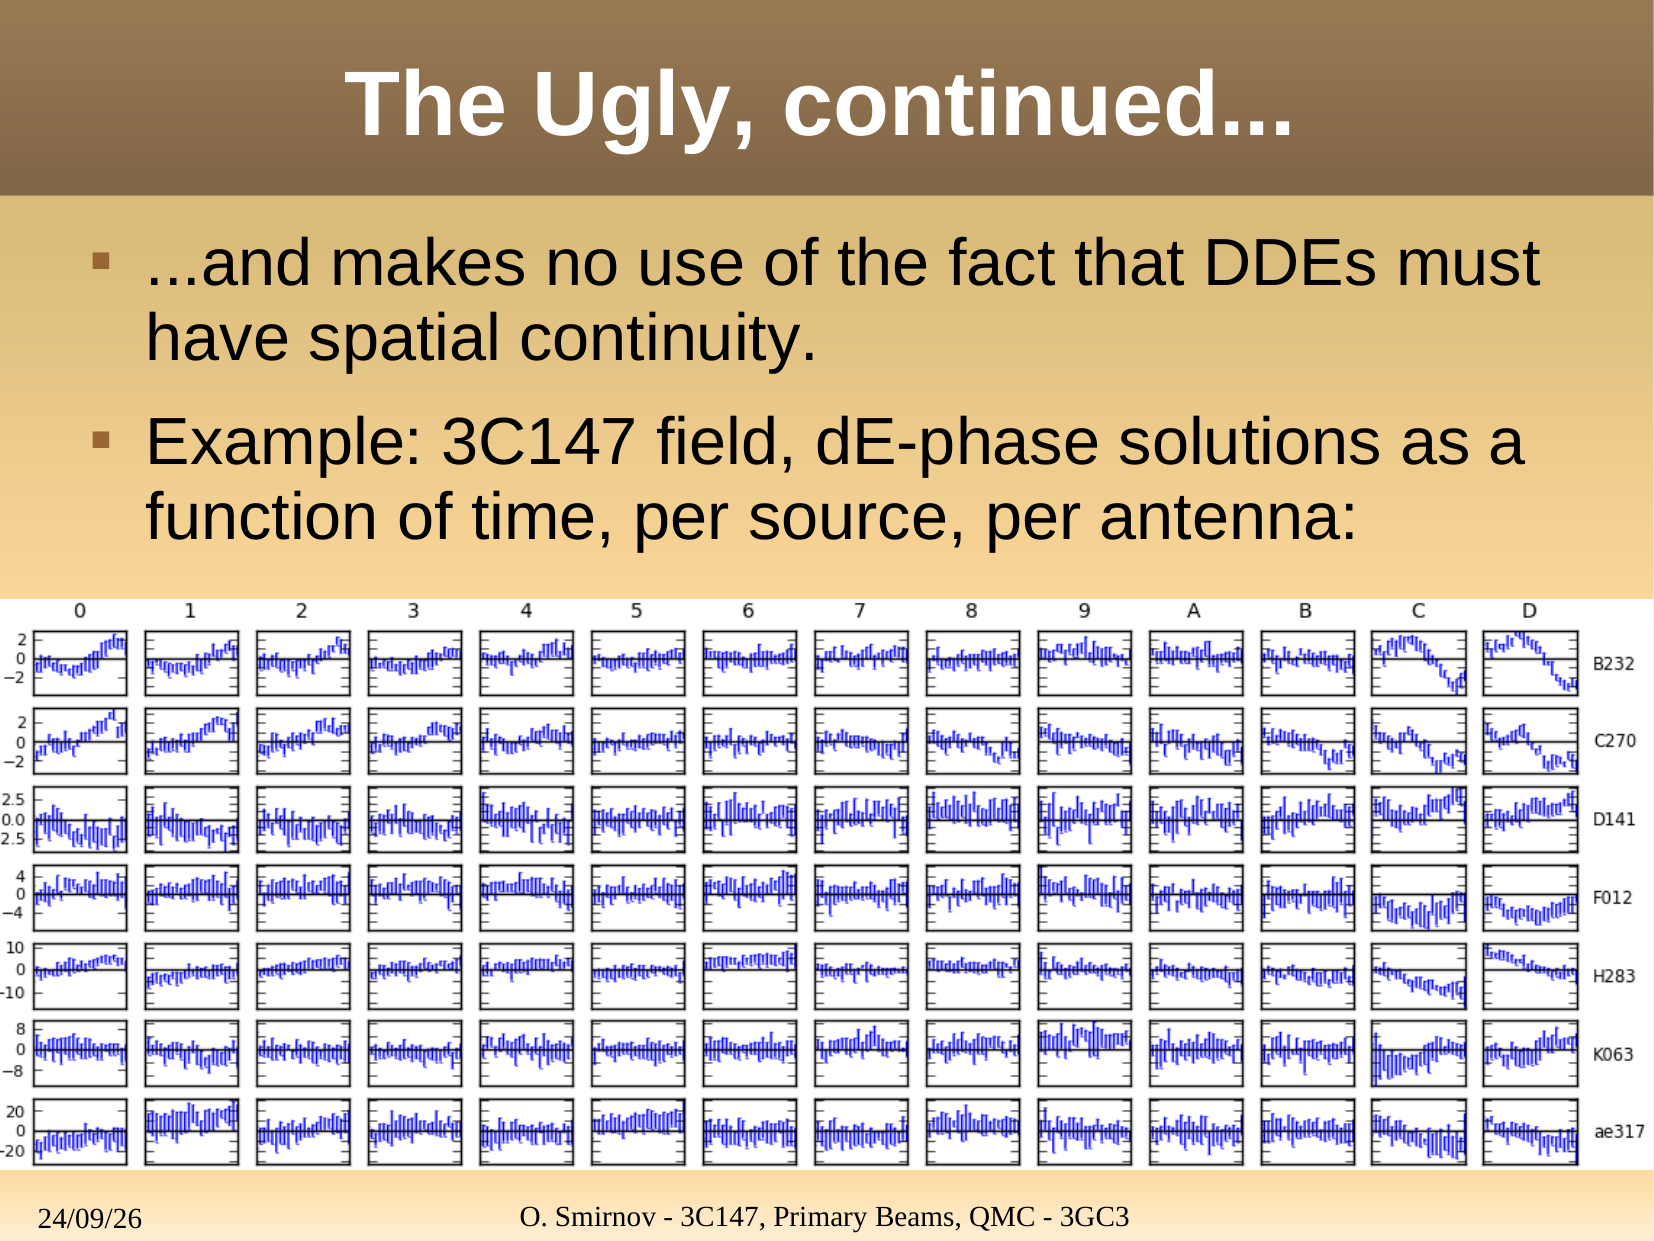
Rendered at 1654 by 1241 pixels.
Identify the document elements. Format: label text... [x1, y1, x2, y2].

title The Ugly, continued... [76, 7, 1565, 200]
picture [0, 0, 1654, 1241]
list ...and makes no use of the fact that DDEs must have spatial continuity. Example: 3C147 field, dE-phase solutions as a function of time, per source, per antenna: [75, 225, 1564, 599]
